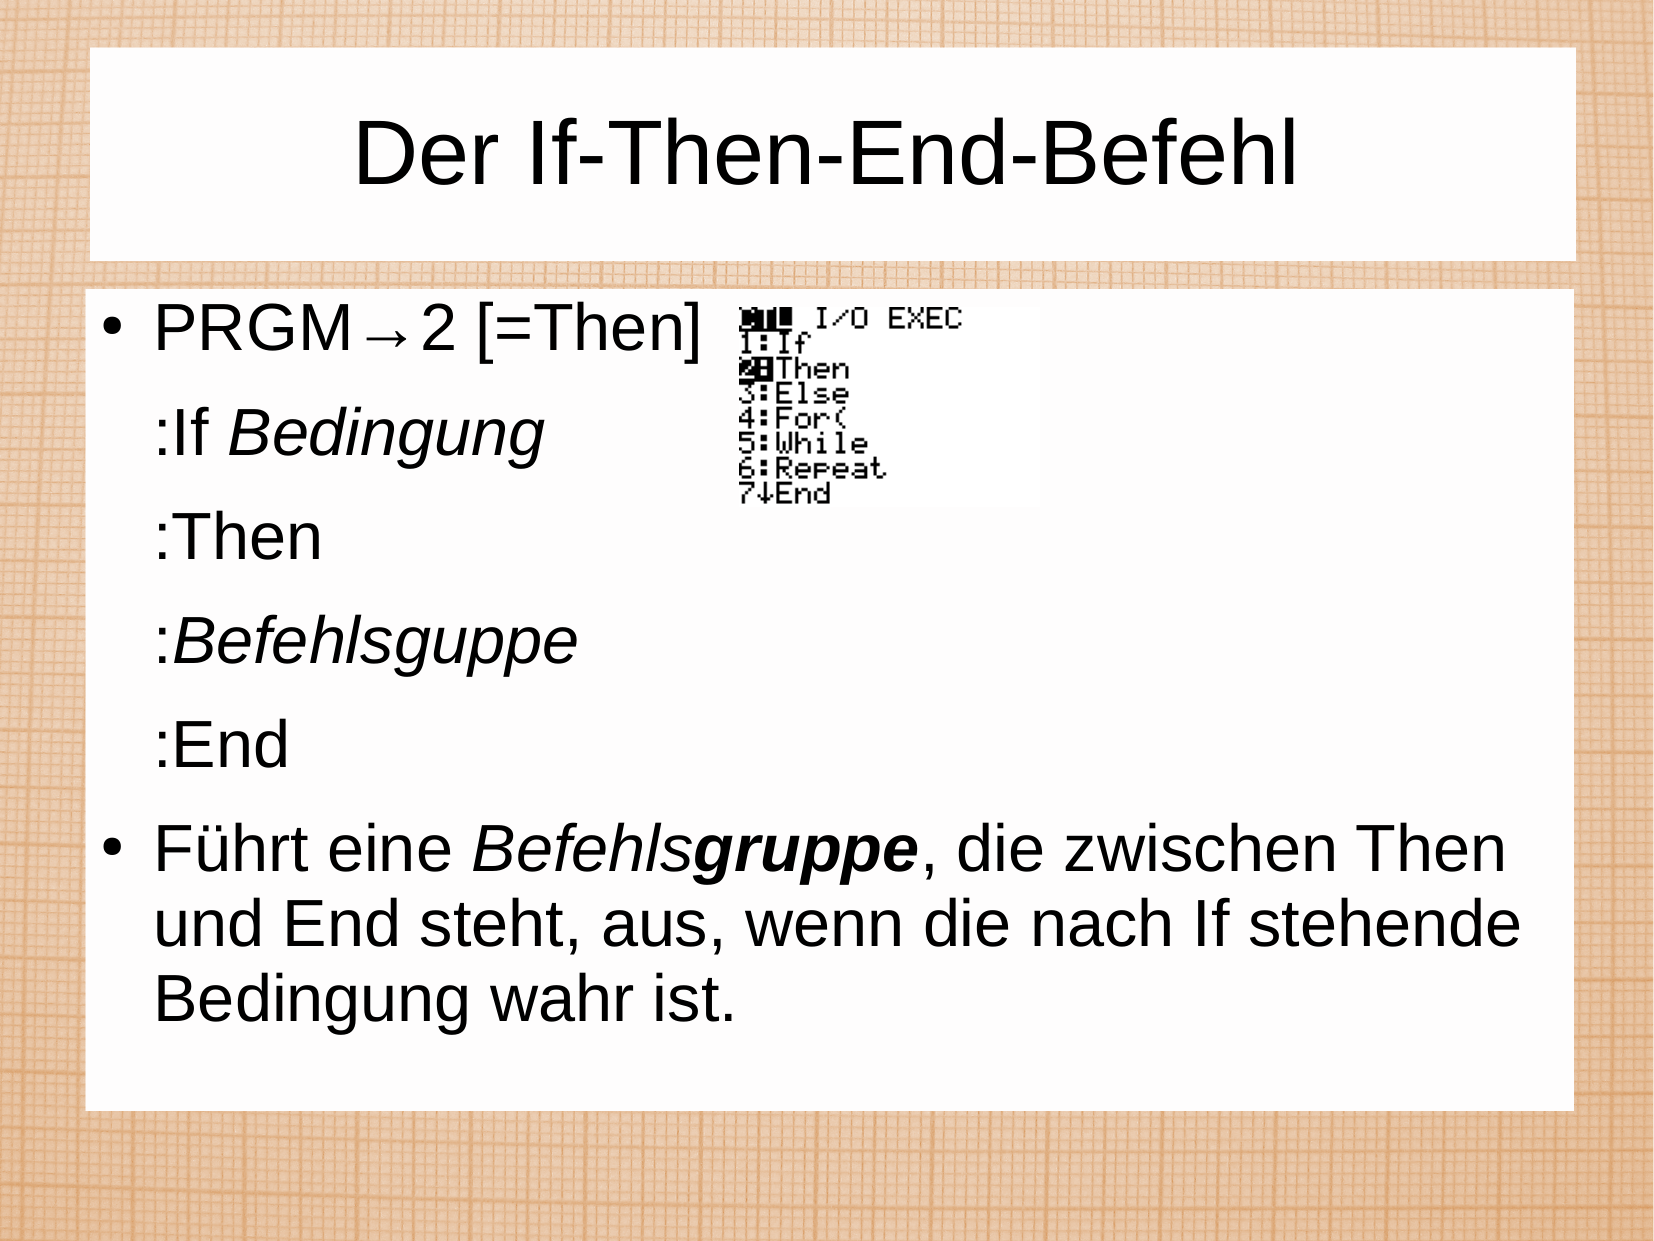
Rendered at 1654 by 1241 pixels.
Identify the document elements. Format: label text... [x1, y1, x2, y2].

picture [0, 0, 1654, 1241]
title Der If-Then-End-Befehl [82, 49, 1571, 257]
list PRGM→2 [=Then] :If Bedingung :Then :Befehlsguppe :End Führt eine Befehlsgruppe, die zwischen Then und End steht, aus, wenn die nach If stehende Bedingung wahr ist. [82, 290, 1571, 1109]
